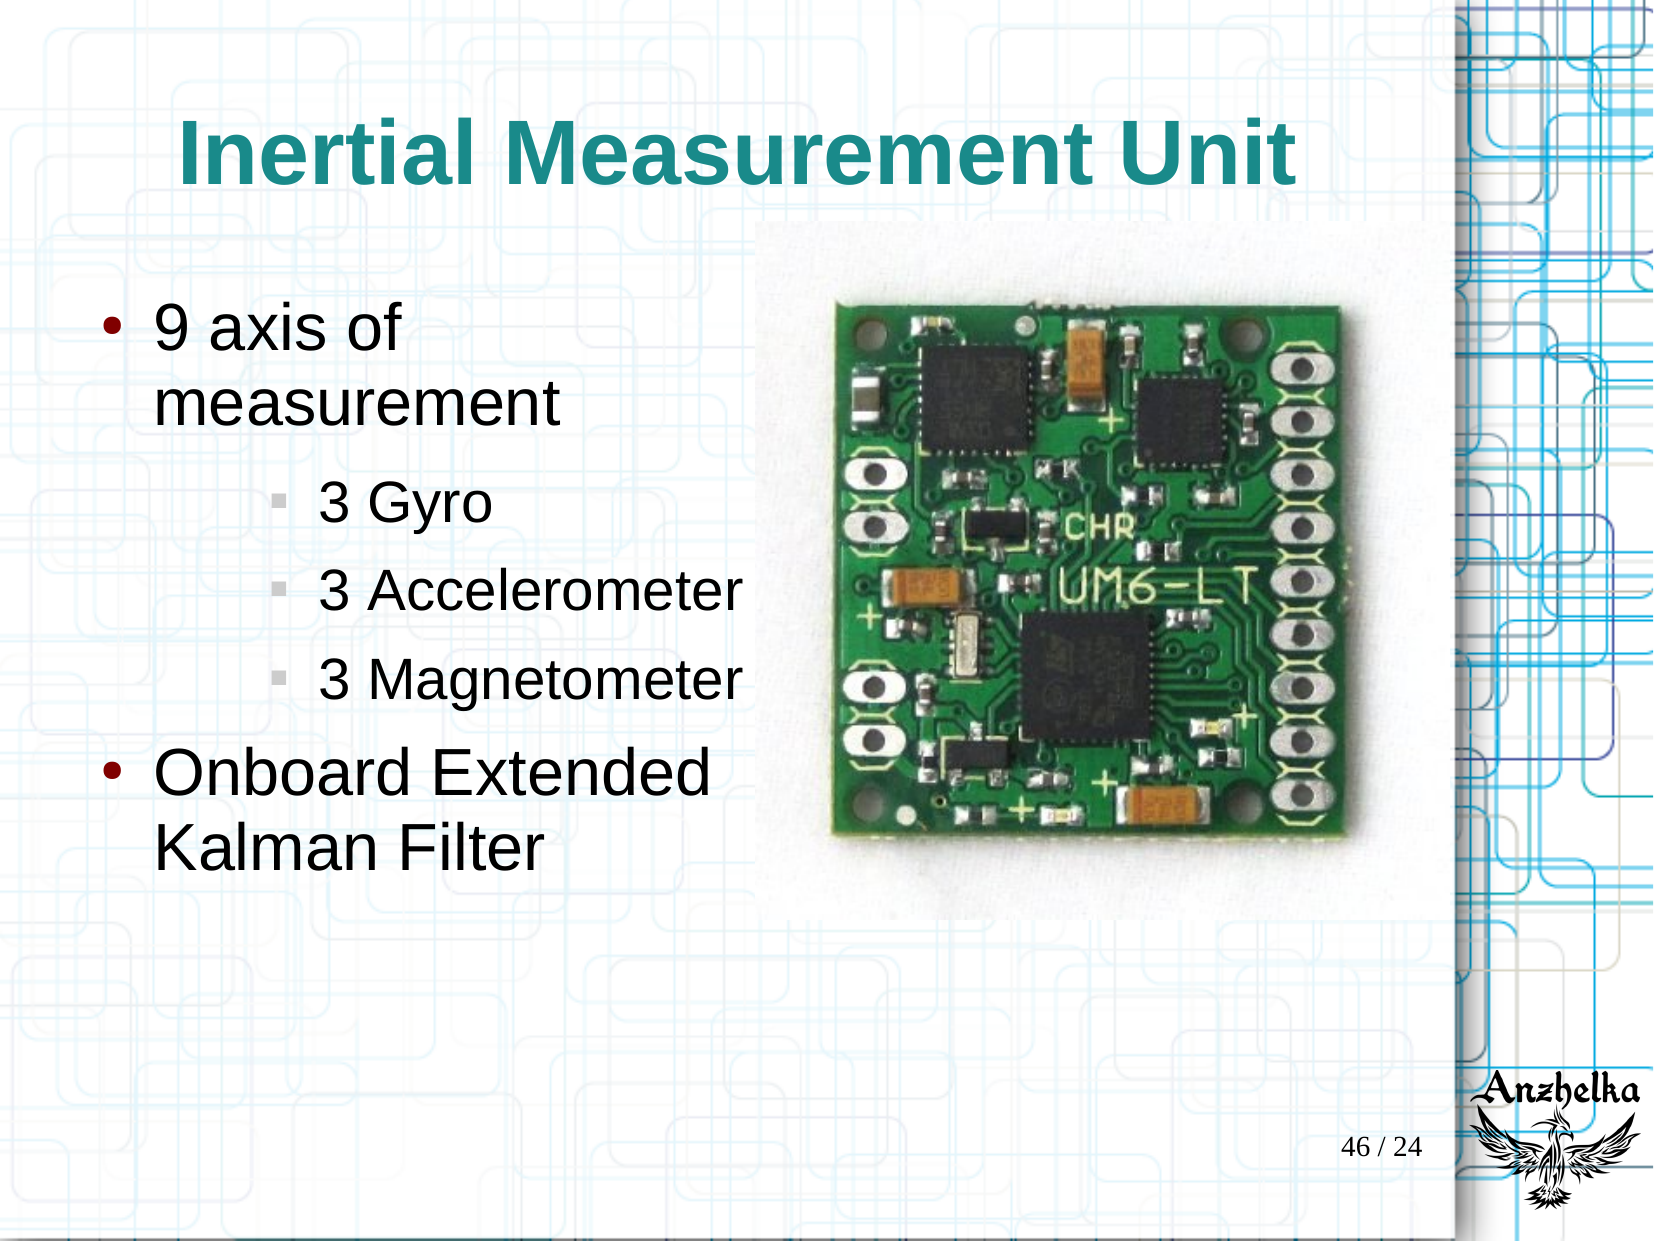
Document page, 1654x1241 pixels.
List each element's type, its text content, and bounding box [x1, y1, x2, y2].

title Inertial Measurement Unit [58, 49, 1417, 257]
picture [0, 0, 1654, 1241]
list 9 axis of measurement 3 Gyro 3 Accelerometer 3 Magnetometer Onboard Extended Kalman Filter [82, 290, 751, 1109]
